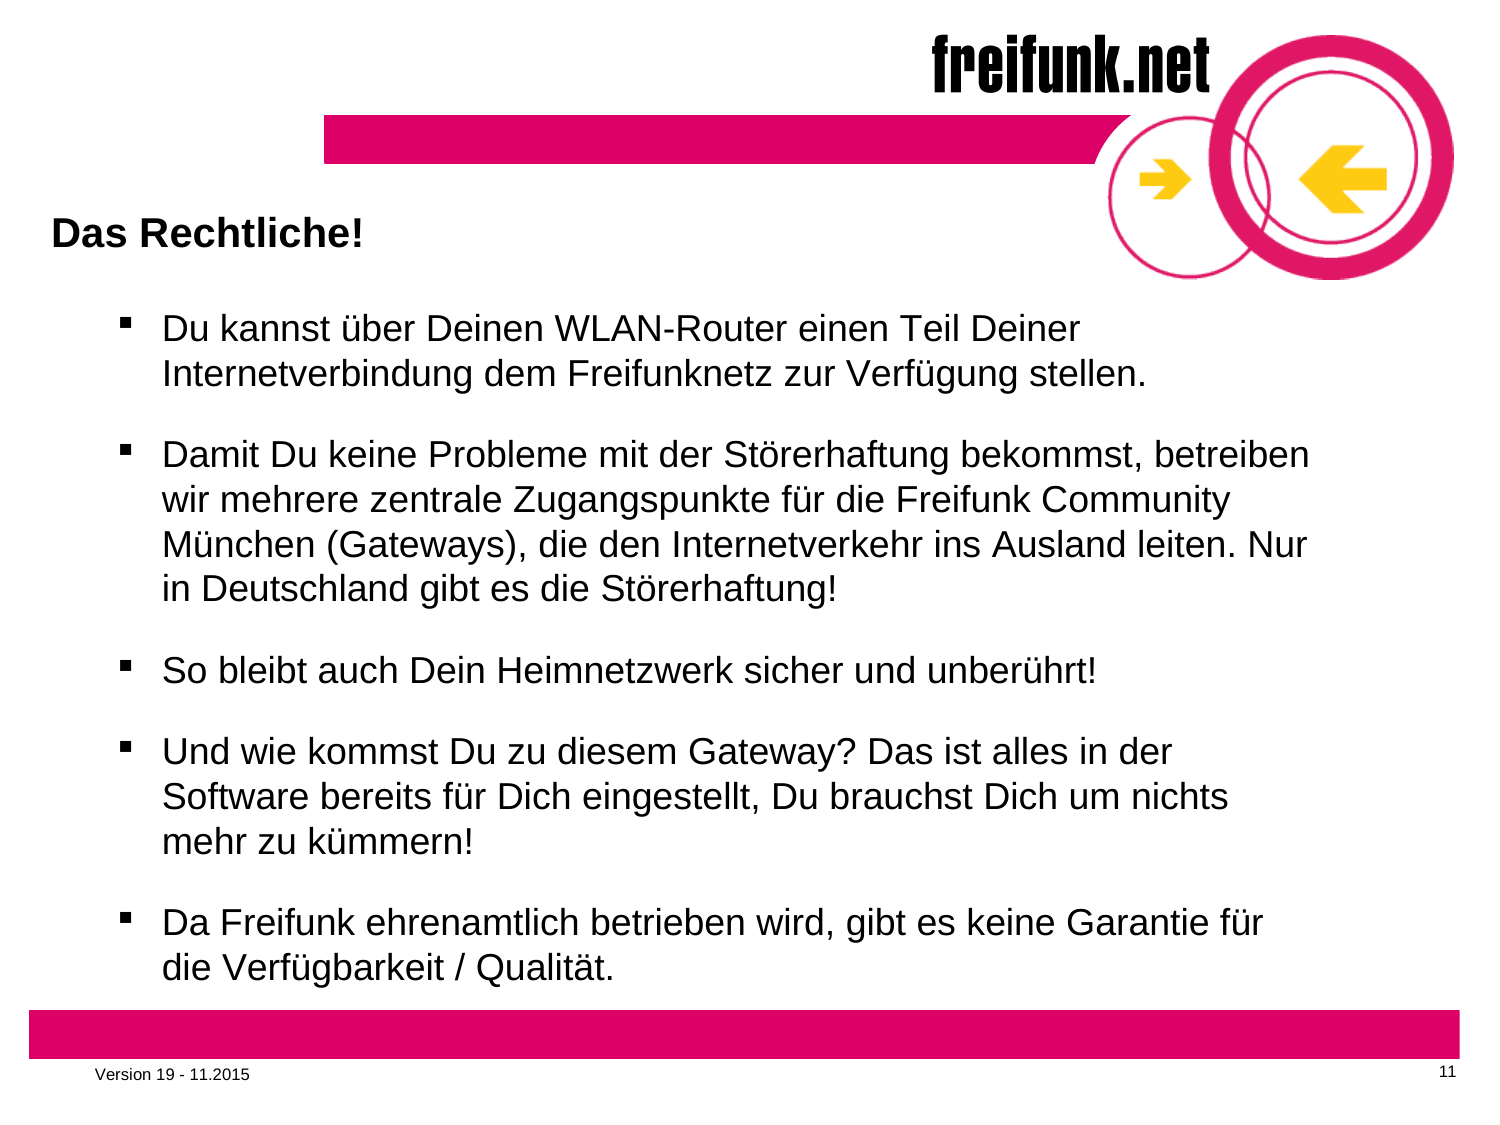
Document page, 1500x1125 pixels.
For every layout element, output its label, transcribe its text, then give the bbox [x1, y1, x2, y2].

text_box Du kannst über Deinen WLAN-Router einen Teil Deiner Internetverbindung dem Freifunknetz zur Verfügung stellen. Damit Du keine Probleme mit der Störerhaftung bekommst, betreiben wir mehrere zentrale Zugangspunkte für die Freifunk Community München (Gateways), die den Internetverkehr ins Ausland leiten. Nur in Deutschland gibt es die Störerhaftung! So bleibt auch Dein Heimnetzwerk sicher und unberührt! Und wie kommst Du zu diesem Gateway? Das ist alles in der Software bereits für Dich eingestellt, Du brauchst Dich um nichts mehr zu kümmern! Da Freifunk ehrenamtlich betrieben wird, gibt es keine Garantie für die Verfügbarkeit / Qualität. [55, 304, 1330, 995]
text_box Das Rechtliche! [51, 206, 1044, 286]
picture [932, 34, 1454, 280]
